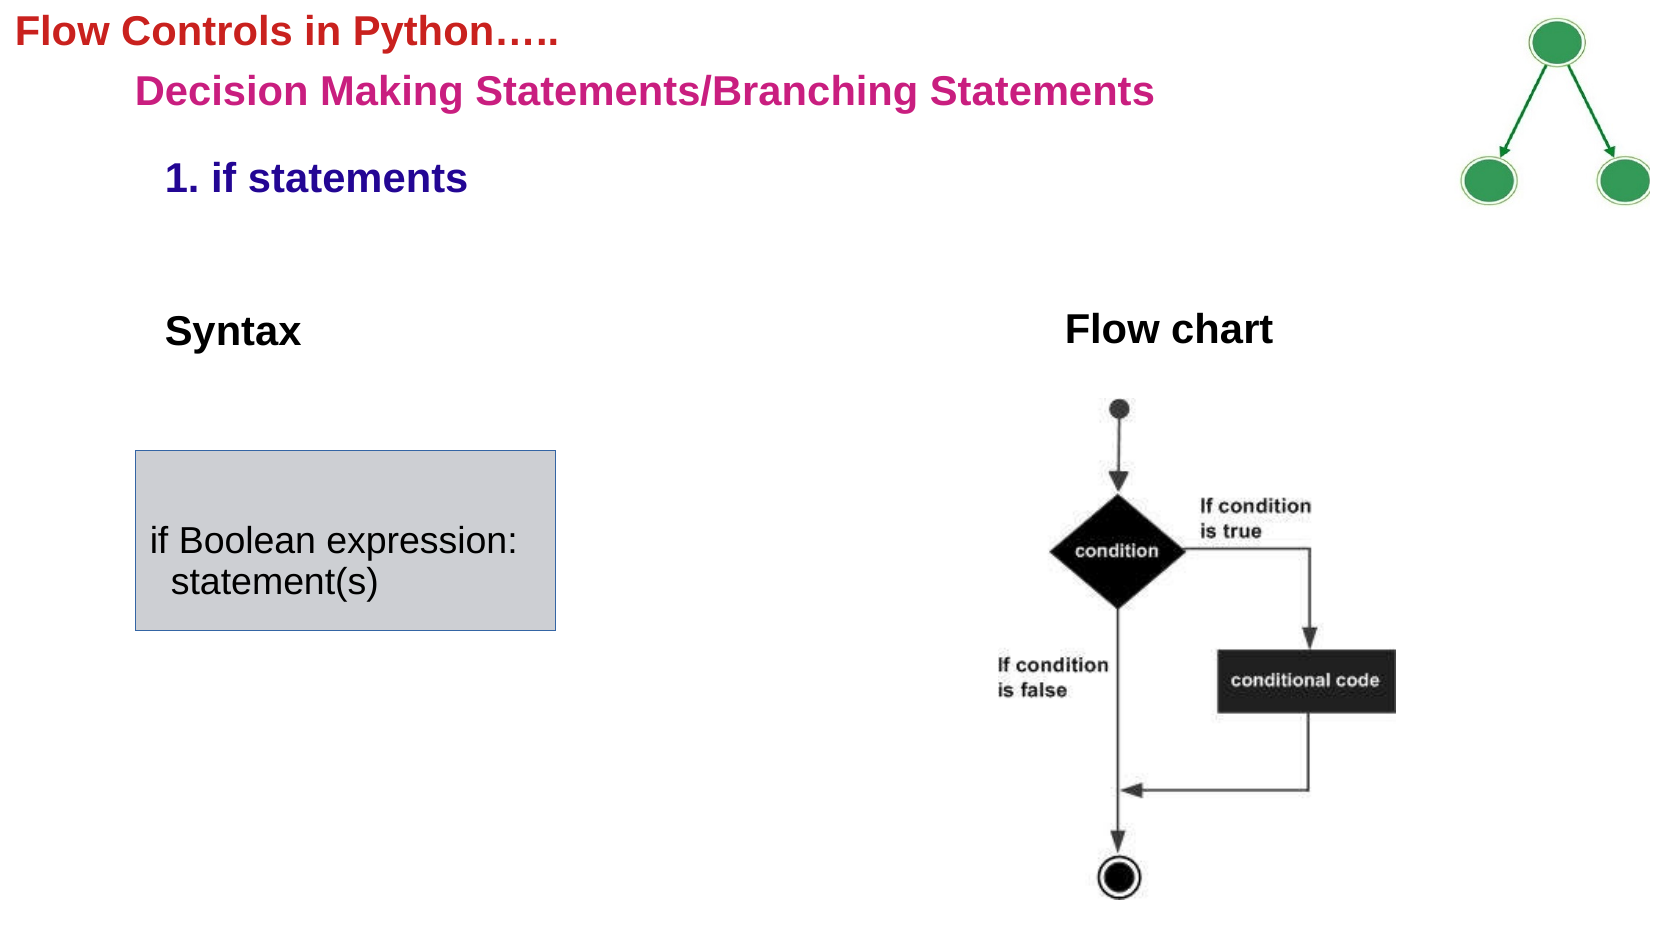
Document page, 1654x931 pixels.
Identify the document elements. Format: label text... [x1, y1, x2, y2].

picture [1454, 15, 1651, 211]
picture [998, 398, 1396, 901]
text_box Syntax [150, 300, 556, 362]
text_box Flow Controls in Python….. [0, 0, 871, 62]
text_box Flow chart [1050, 298, 1456, 361]
text_box Decision Making Statements/Branching Statements [120, 60, 1201, 136]
text_box if Boolean expression: statement(s) [135, 450, 556, 631]
text_box 1. if statements [150, 147, 766, 211]
